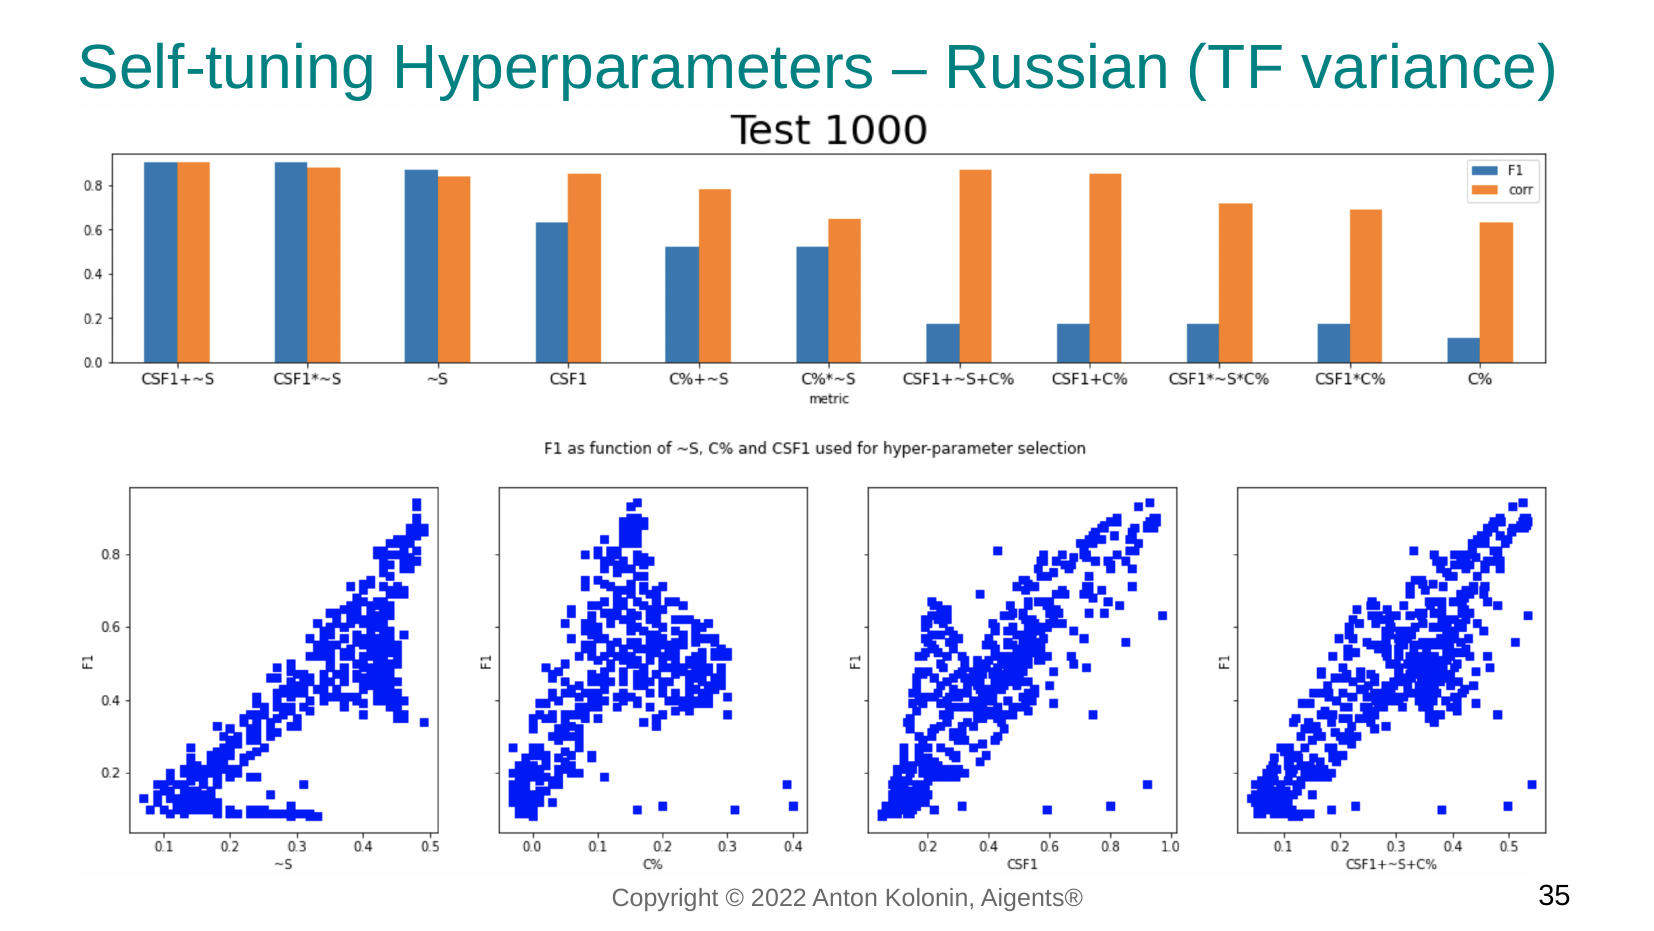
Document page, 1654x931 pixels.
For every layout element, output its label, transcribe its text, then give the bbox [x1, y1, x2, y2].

text_box Self-tuning Hyperparameters – Russian (TF variance) [0, 0, 1630, 135]
picture [73, 104, 1555, 877]
